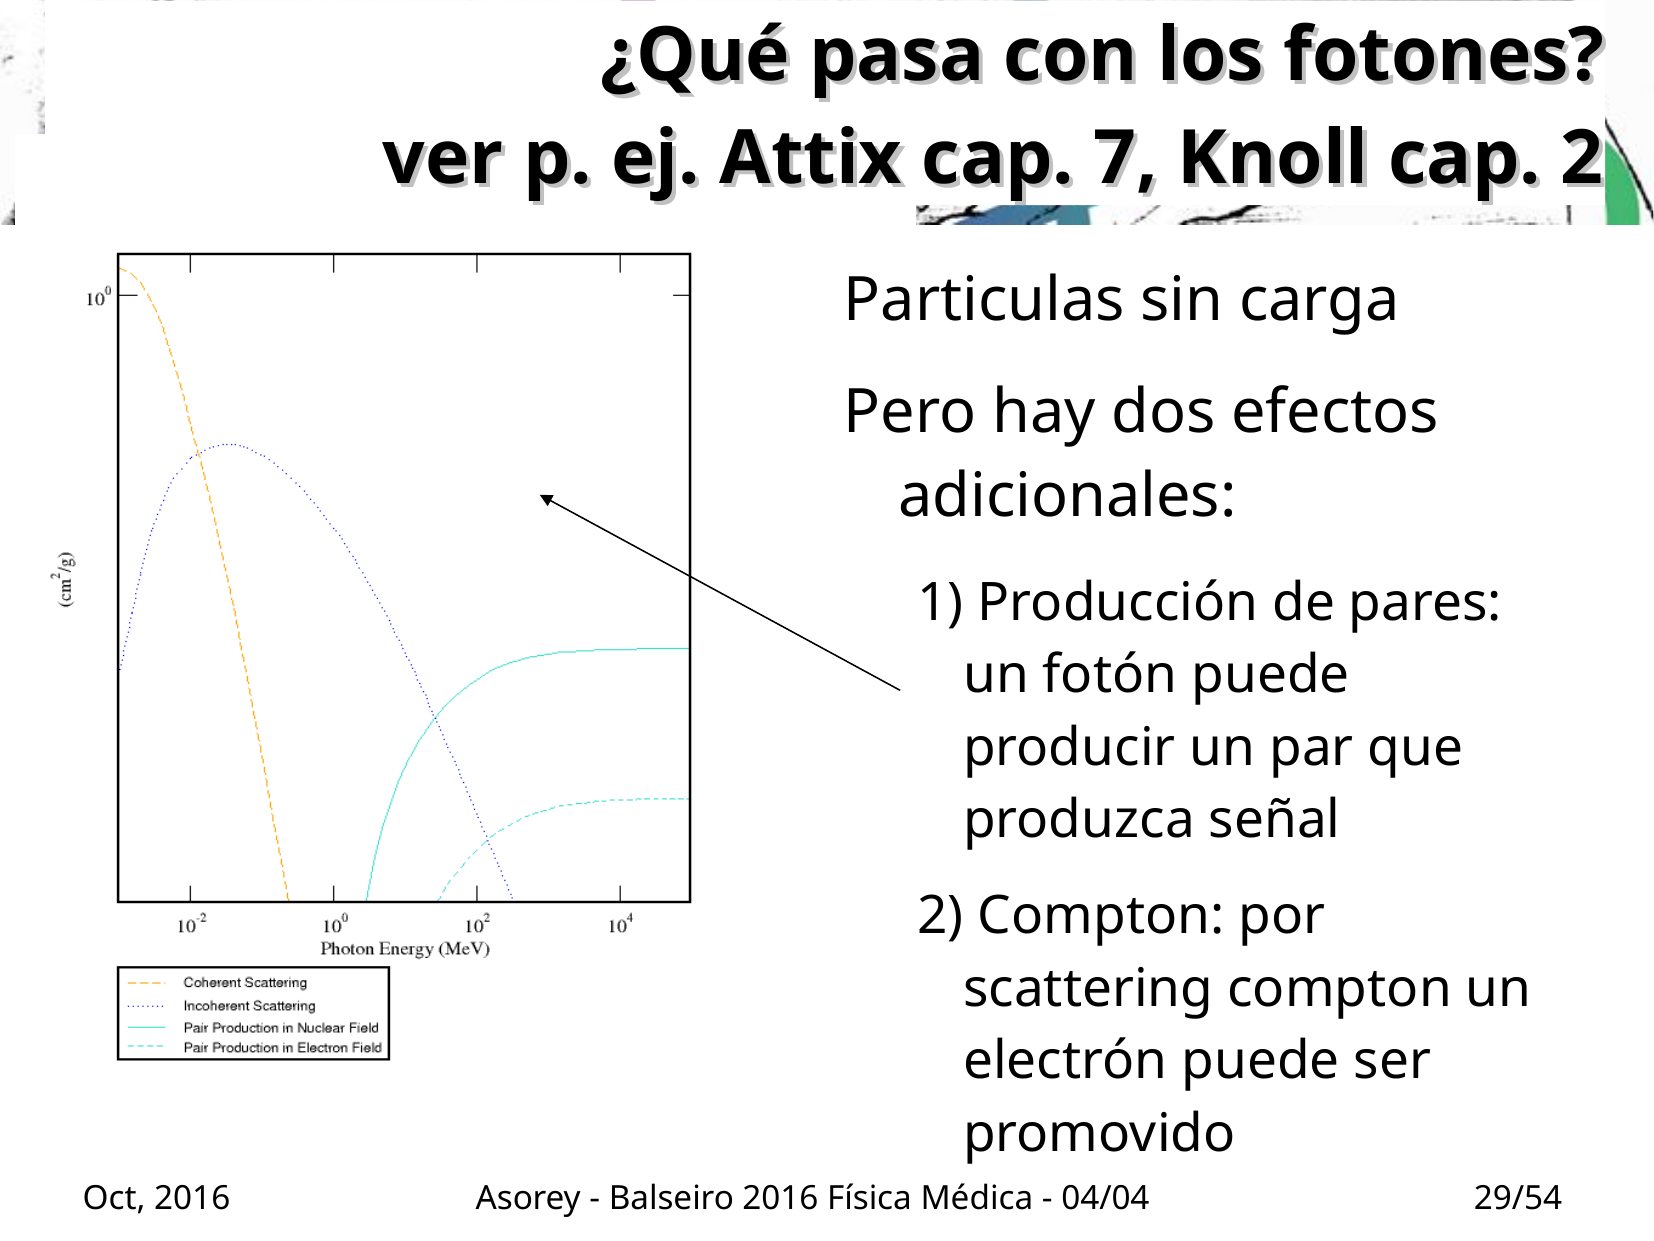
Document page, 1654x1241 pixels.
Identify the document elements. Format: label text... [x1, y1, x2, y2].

title ¿Qué pasa con los fotones? ver p. ej. Attix cap. 7, Knoll cap. 2 [45, 11, 1606, 195]
list Particulas sin carga Pero hay dos efectos adicionales: 1) Producción de pares: un fotón puede producir un par que produzca señal 2) Compton: por scattering compton un electrón puede ser promovido [843, 254, 1569, 1172]
picture [0, 0, 1654, 1162]
